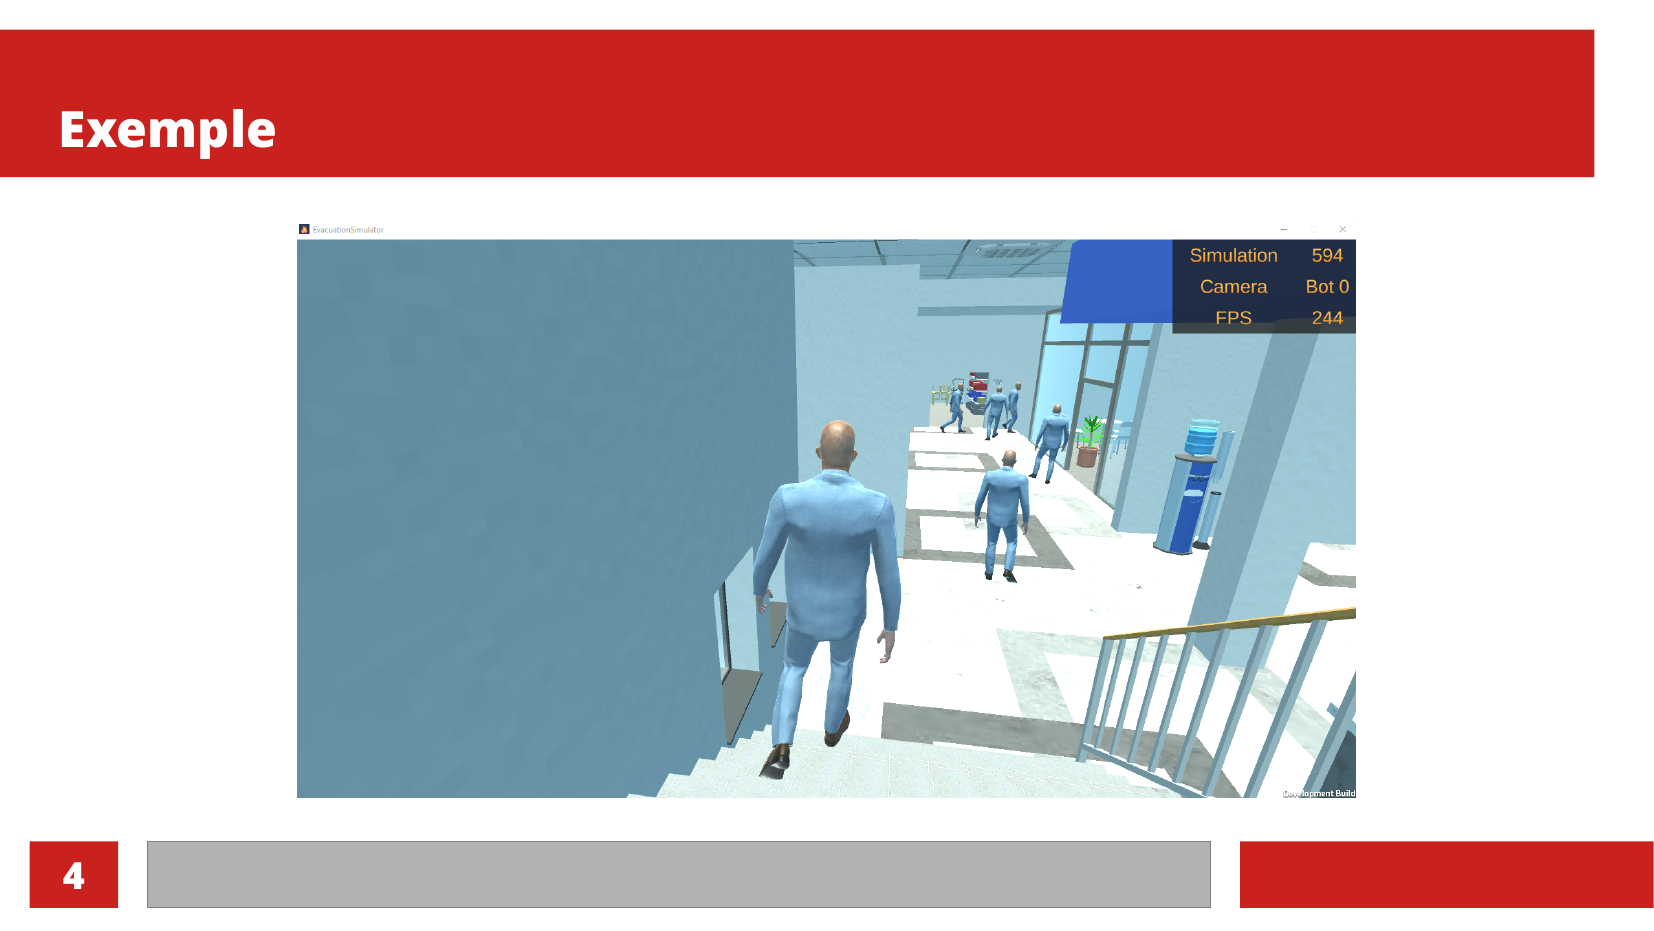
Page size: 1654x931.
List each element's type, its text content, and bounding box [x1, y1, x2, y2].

title Exemple [59, 44, 1595, 163]
picture [297, 221, 1356, 798]
